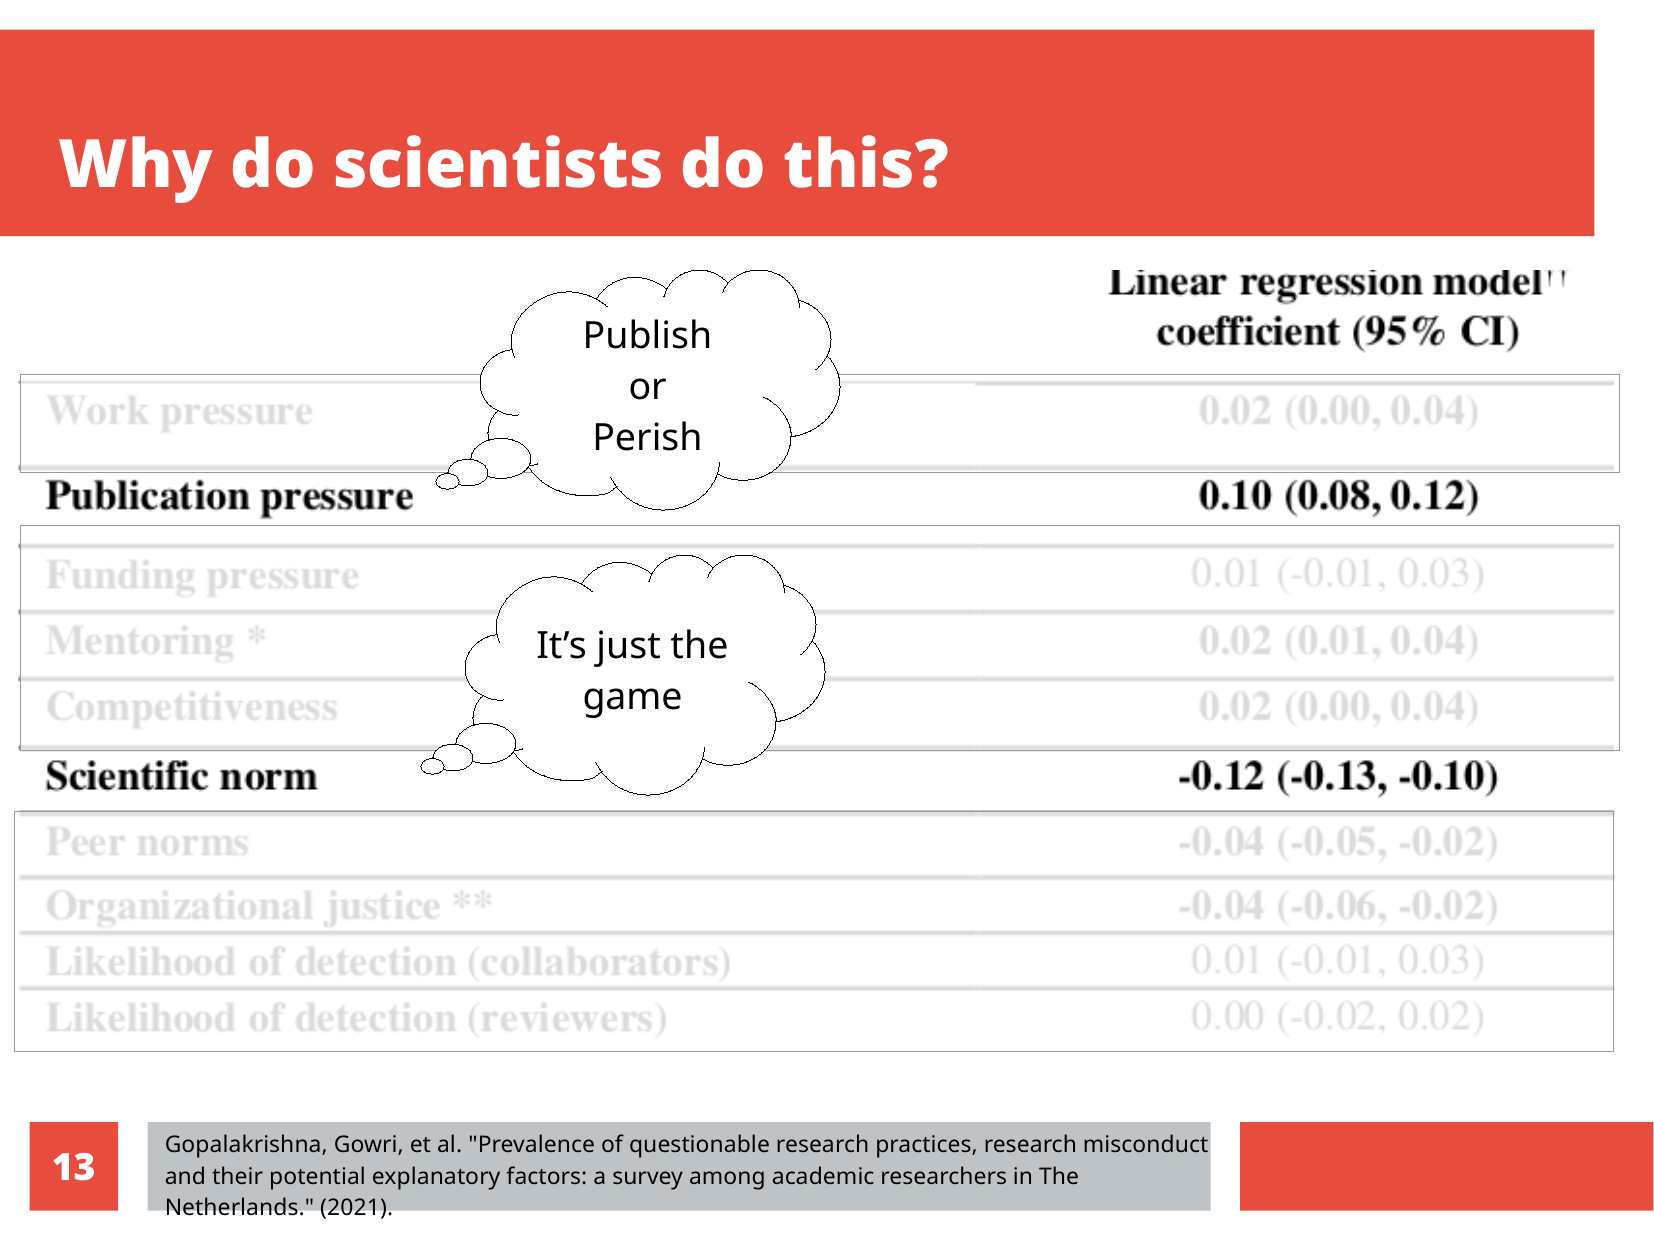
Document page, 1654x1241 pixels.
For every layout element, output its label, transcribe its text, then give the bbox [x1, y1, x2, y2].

title Why do scientists do this? [59, 59, 1595, 207]
text_box [20, 525, 1620, 751]
text_box [523, 468, 532, 473]
text_box It’s just the game [420, 555, 826, 796]
picture [769, 270, 1615, 374]
text_box Gopalakrishna, Gowri, et al. "Prevalence of questionable research practices, research misconduct and their potential explanatory factors: a survey among academic researchers in The Netherlands." (2021). [150, 1120, 1243, 1217]
text_box [14, 811, 1614, 1052]
text_box Publish or Perish [435, 270, 841, 511]
text_box [20, 374, 497, 473]
picture [708, 270, 749, 281]
picture [15, 270, 1615, 1051]
text_box [772, 374, 1620, 473]
